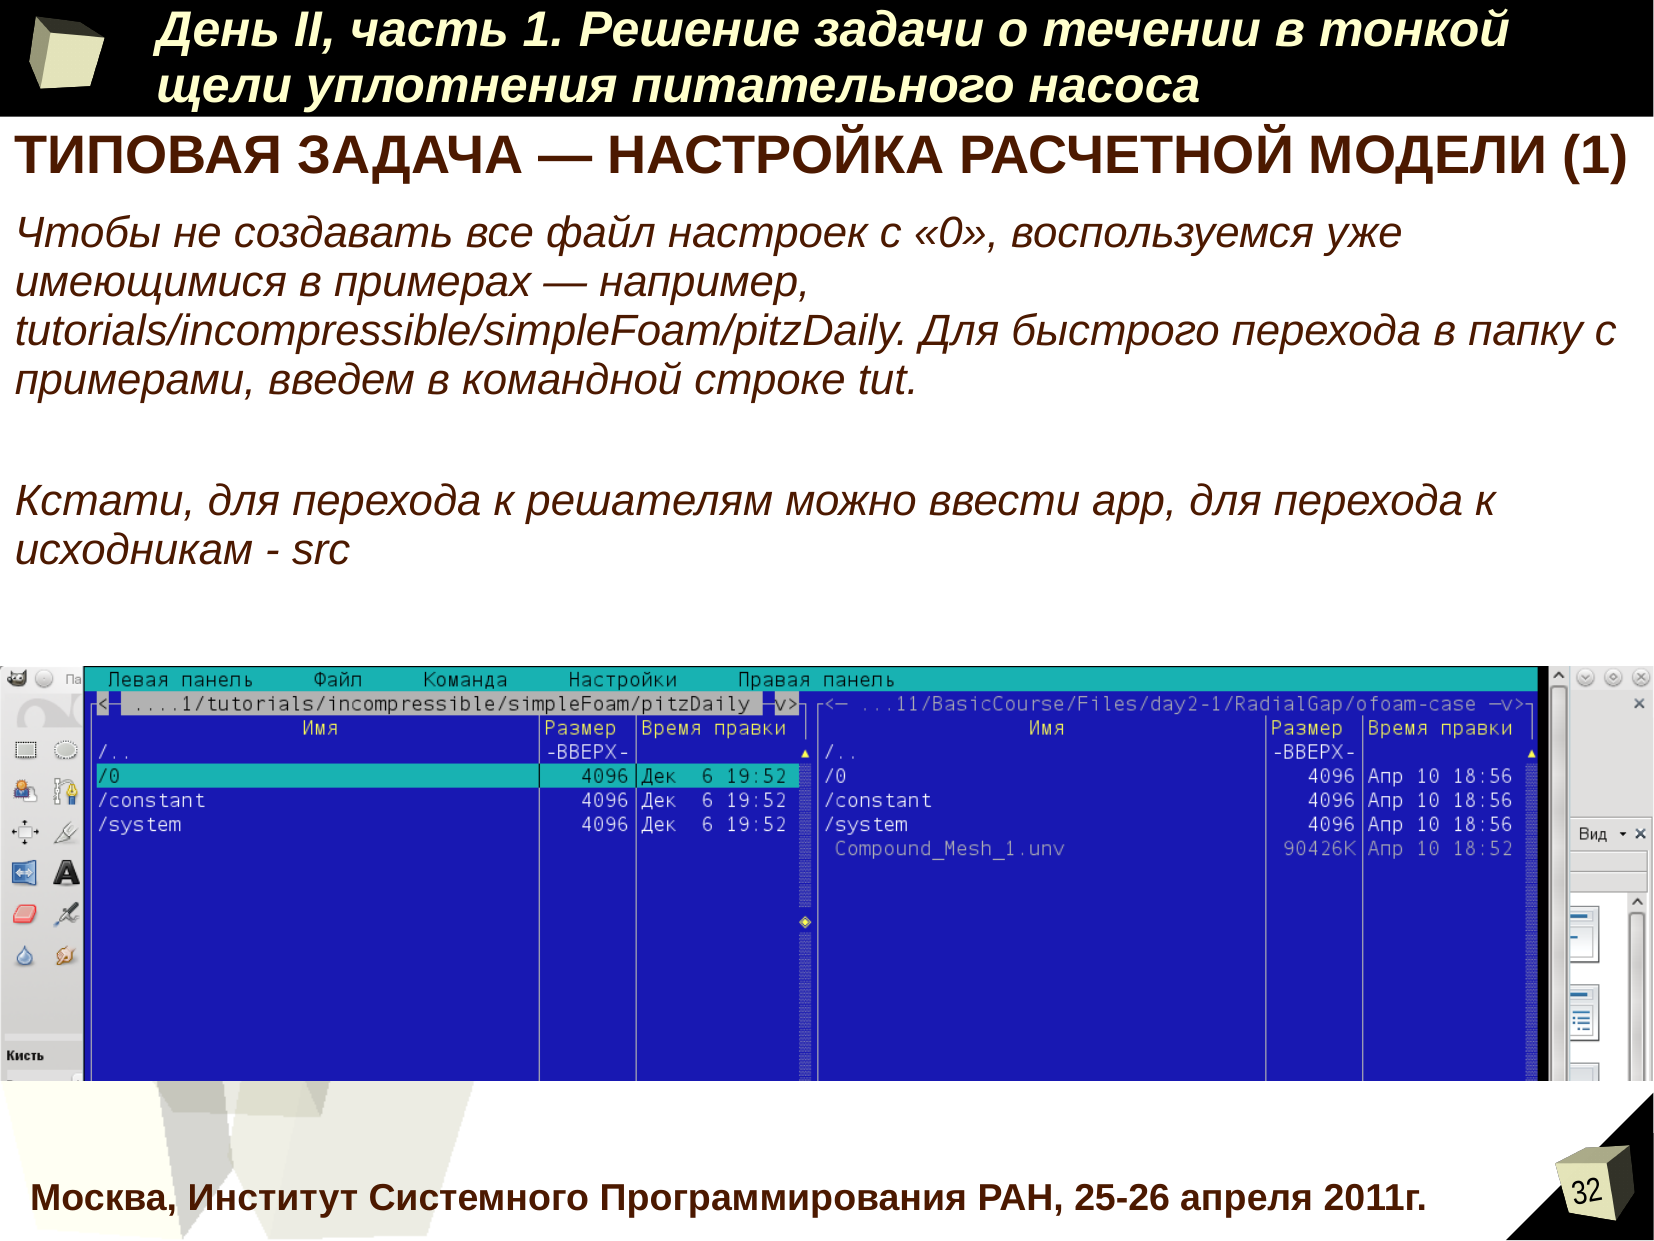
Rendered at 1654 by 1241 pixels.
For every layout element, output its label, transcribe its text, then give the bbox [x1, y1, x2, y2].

text_box ТИПОВАЯ ЗАДАЧА — НАСТРОЙКА РАСЧЕТНОЙ МОДЕЛИ (1) [0, 117, 1654, 201]
picture [0, 666, 1654, 1241]
text_box Чтобы не создавать все файл настроек с «0», воспользуемся уже имеющимися в примерах — например, tutorials/incompressible/simpleFoam/pitzDaily. Для быстрого перехода в папку с примерами, введем в командной строке tut. Кстати, для перехода к решателям можно ввести app, для перехода к исходникам - src [0, 201, 1654, 581]
picture [464, 1193, 472, 1198]
